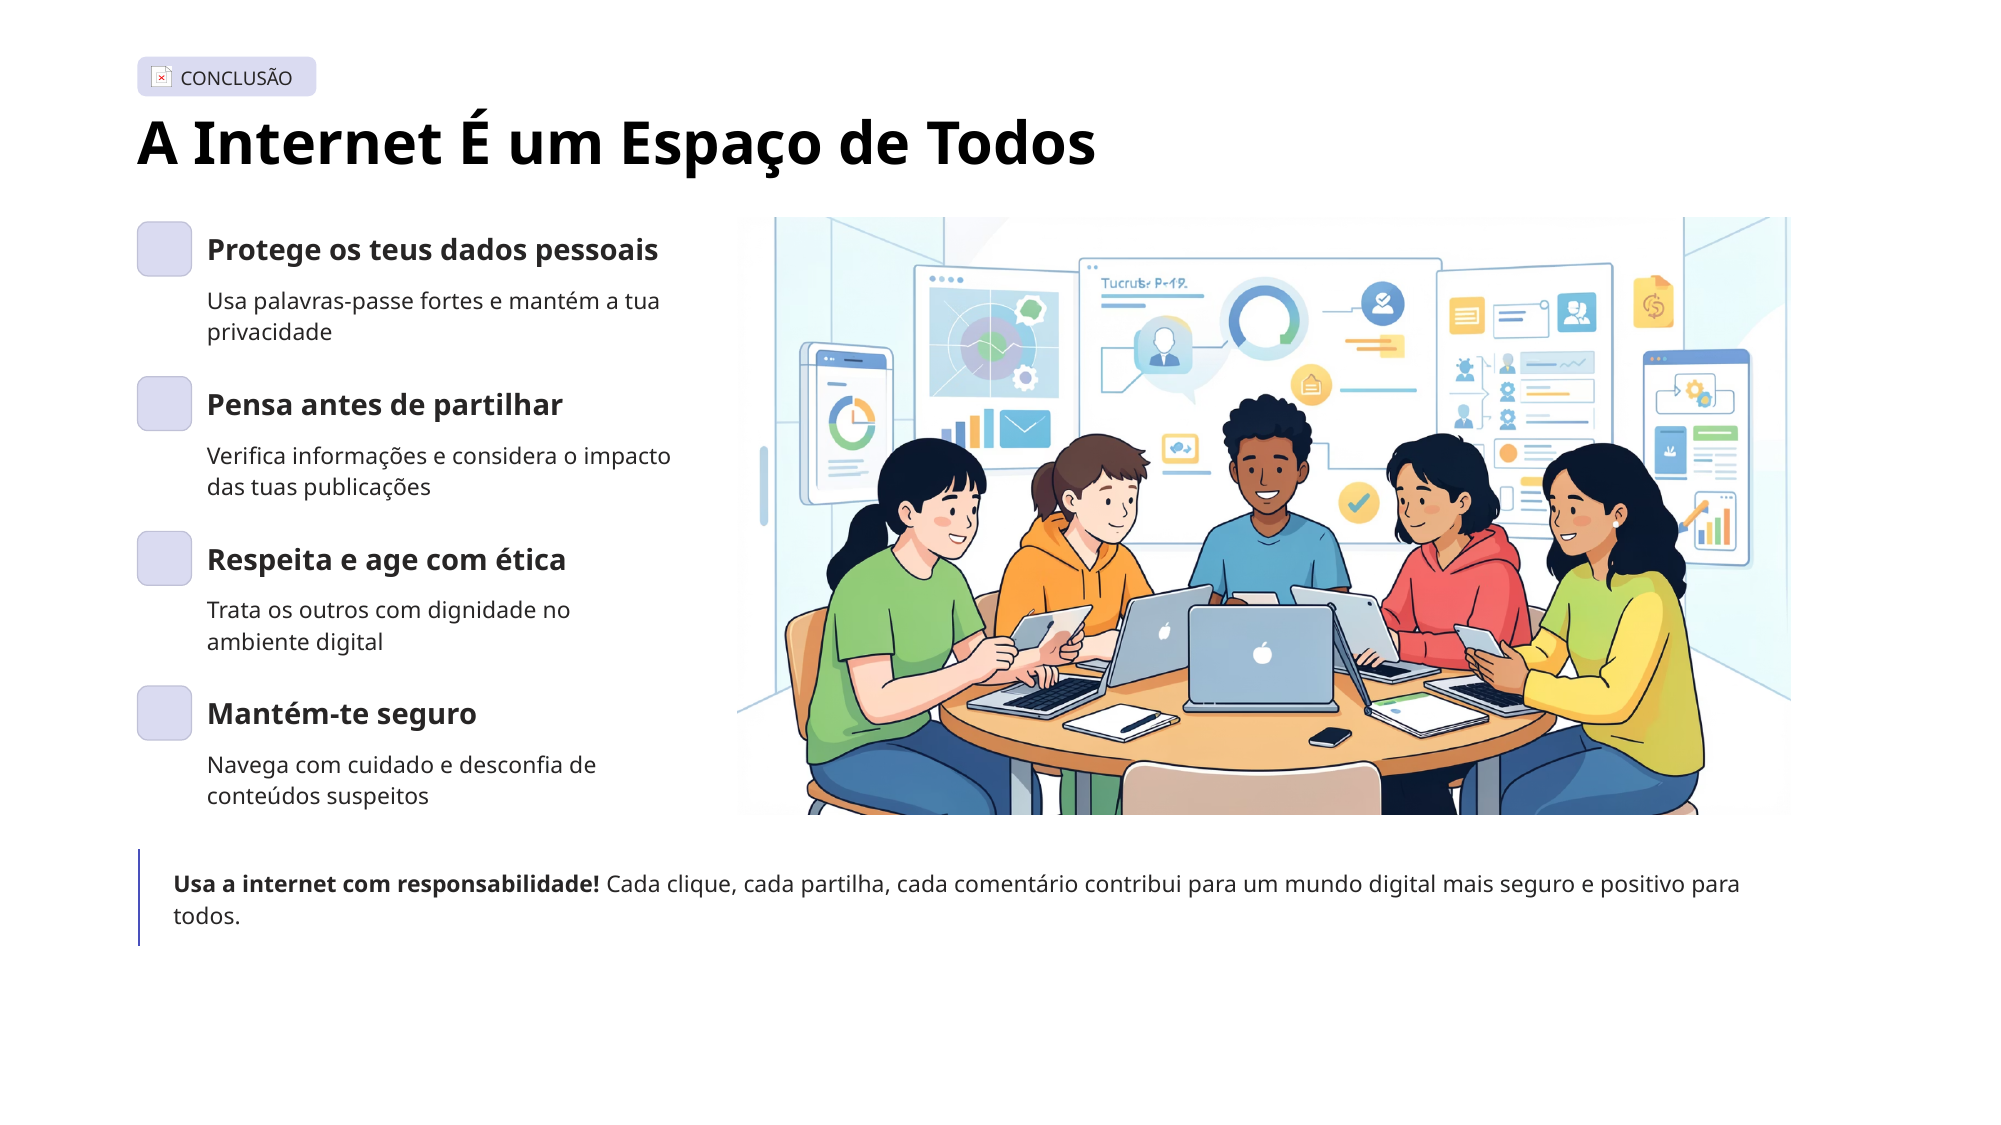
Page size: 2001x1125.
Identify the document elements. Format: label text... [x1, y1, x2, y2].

picture [737, 217, 1791, 815]
text_box A Internet É um Espaço de Todos [137, 102, 1094, 177]
text_box Trata os outros com dignidade no ambiente digital [207, 592, 678, 655]
text_box Pensa antes de partilhar [207, 385, 560, 422]
text_box Usa palavras-passe fortes e mantém a tua privacidade [207, 283, 678, 346]
text_box [137, 531, 192, 586]
text_box [137, 686, 192, 740]
text_box [137, 221, 192, 276]
text_box Mantém-te seguro [207, 694, 506, 732]
text_box Respeita e age com ética [207, 540, 569, 577]
text_box Protege os teus dados pessoais [207, 230, 670, 268]
picture [151, 66, 172, 87]
text_box Usa a internet com responsabilidade! Cada clique, cada partilha, cada comentário contribui para um mundo digital mais seguro e positivo para todos. [173, 866, 1789, 929]
text_box [137, 56, 317, 97]
text_box Navega com cuidado e desconfia de conteúdos suspeitos [207, 747, 678, 810]
text_box CONCLUSÃO [181, 64, 302, 89]
text_box [137, 376, 192, 431]
text_box Verifica informações e considera o impacto das tuas publicações [207, 438, 678, 501]
